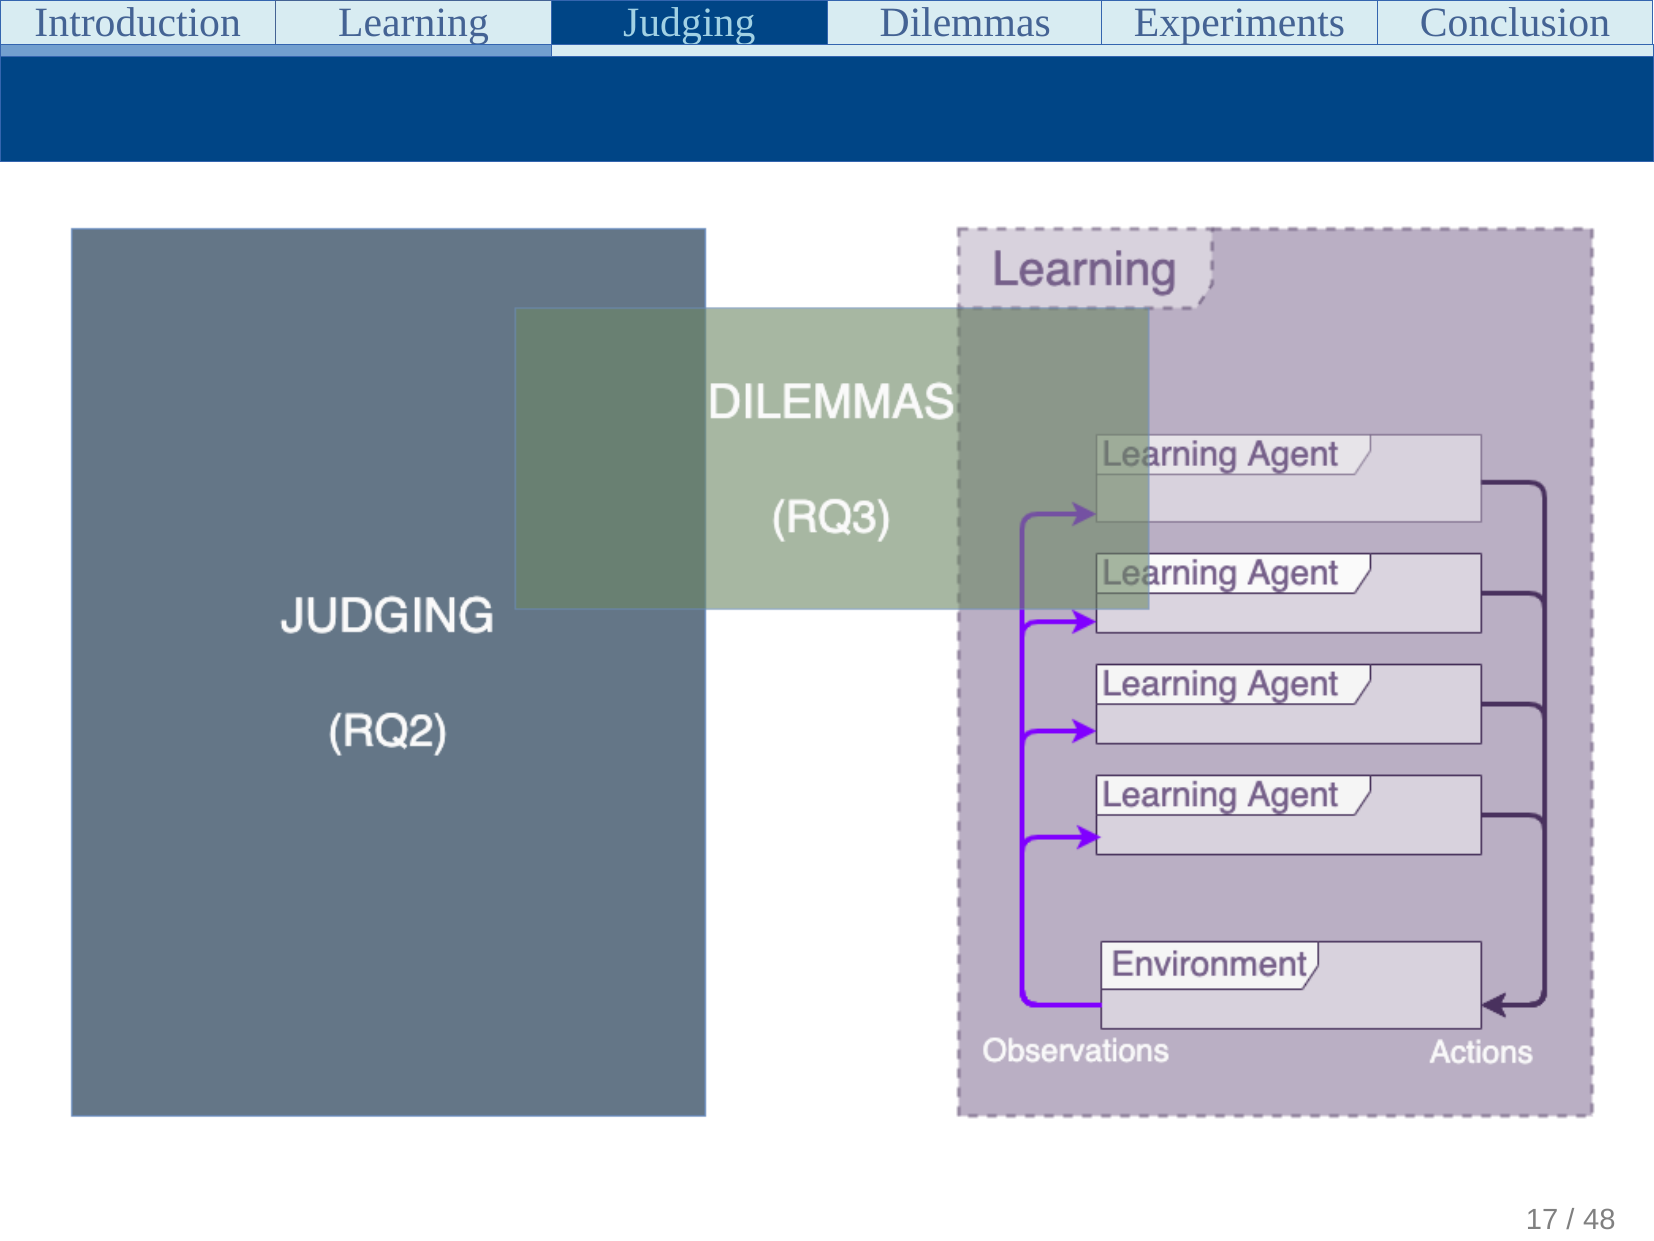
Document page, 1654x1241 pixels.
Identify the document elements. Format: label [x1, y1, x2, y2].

picture [8, 165, 1654, 1163]
text_box [0, 44, 552, 57]
